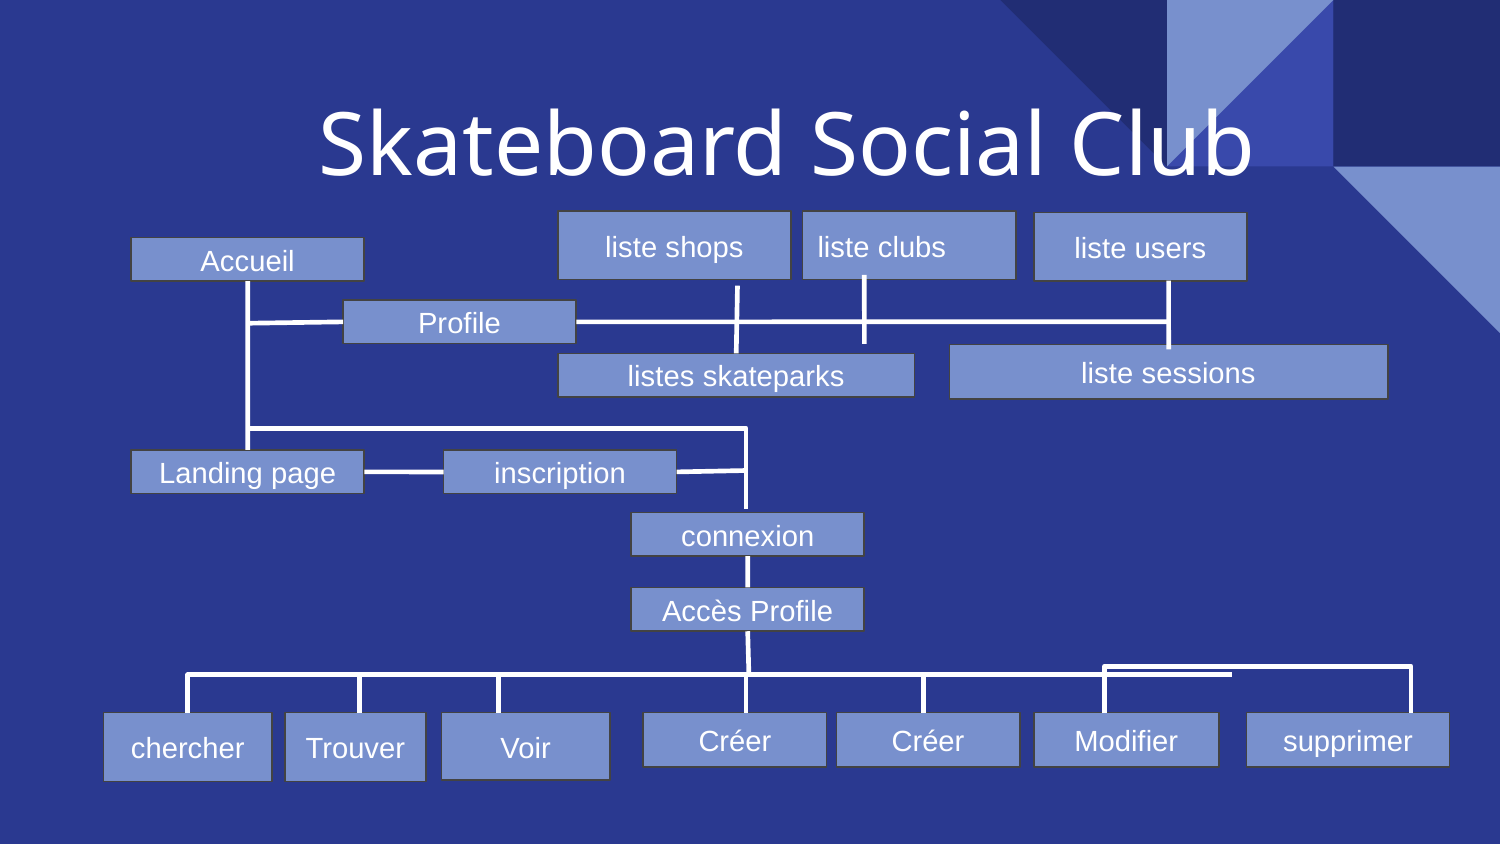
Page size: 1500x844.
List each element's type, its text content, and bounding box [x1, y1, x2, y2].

text_box Landing page [131, 450, 365, 494]
text_box supprimer [1246, 712, 1450, 768]
text_box Profile [342, 300, 577, 344]
text_box liste sessions [949, 344, 1388, 400]
text_box connexion [631, 512, 865, 557]
text_box listes skateparks [558, 353, 915, 397]
text_box Trouver [285, 712, 426, 782]
text_box chercher [103, 712, 272, 782]
text_box inscription [443, 450, 677, 494]
text_box Créer [836, 712, 1020, 768]
text_box liste shops [558, 210, 792, 280]
text_box Voir [441, 712, 610, 781]
text_box liste users [1033, 212, 1248, 282]
text_box Accès Profile [631, 587, 865, 632]
text_box liste clubs [802, 210, 1016, 280]
text_box Créer [643, 712, 827, 768]
text_box Modifier [1033, 712, 1219, 768]
title Skateboard Social Club [112, 71, 1462, 210]
text_box Accueil [131, 237, 365, 282]
